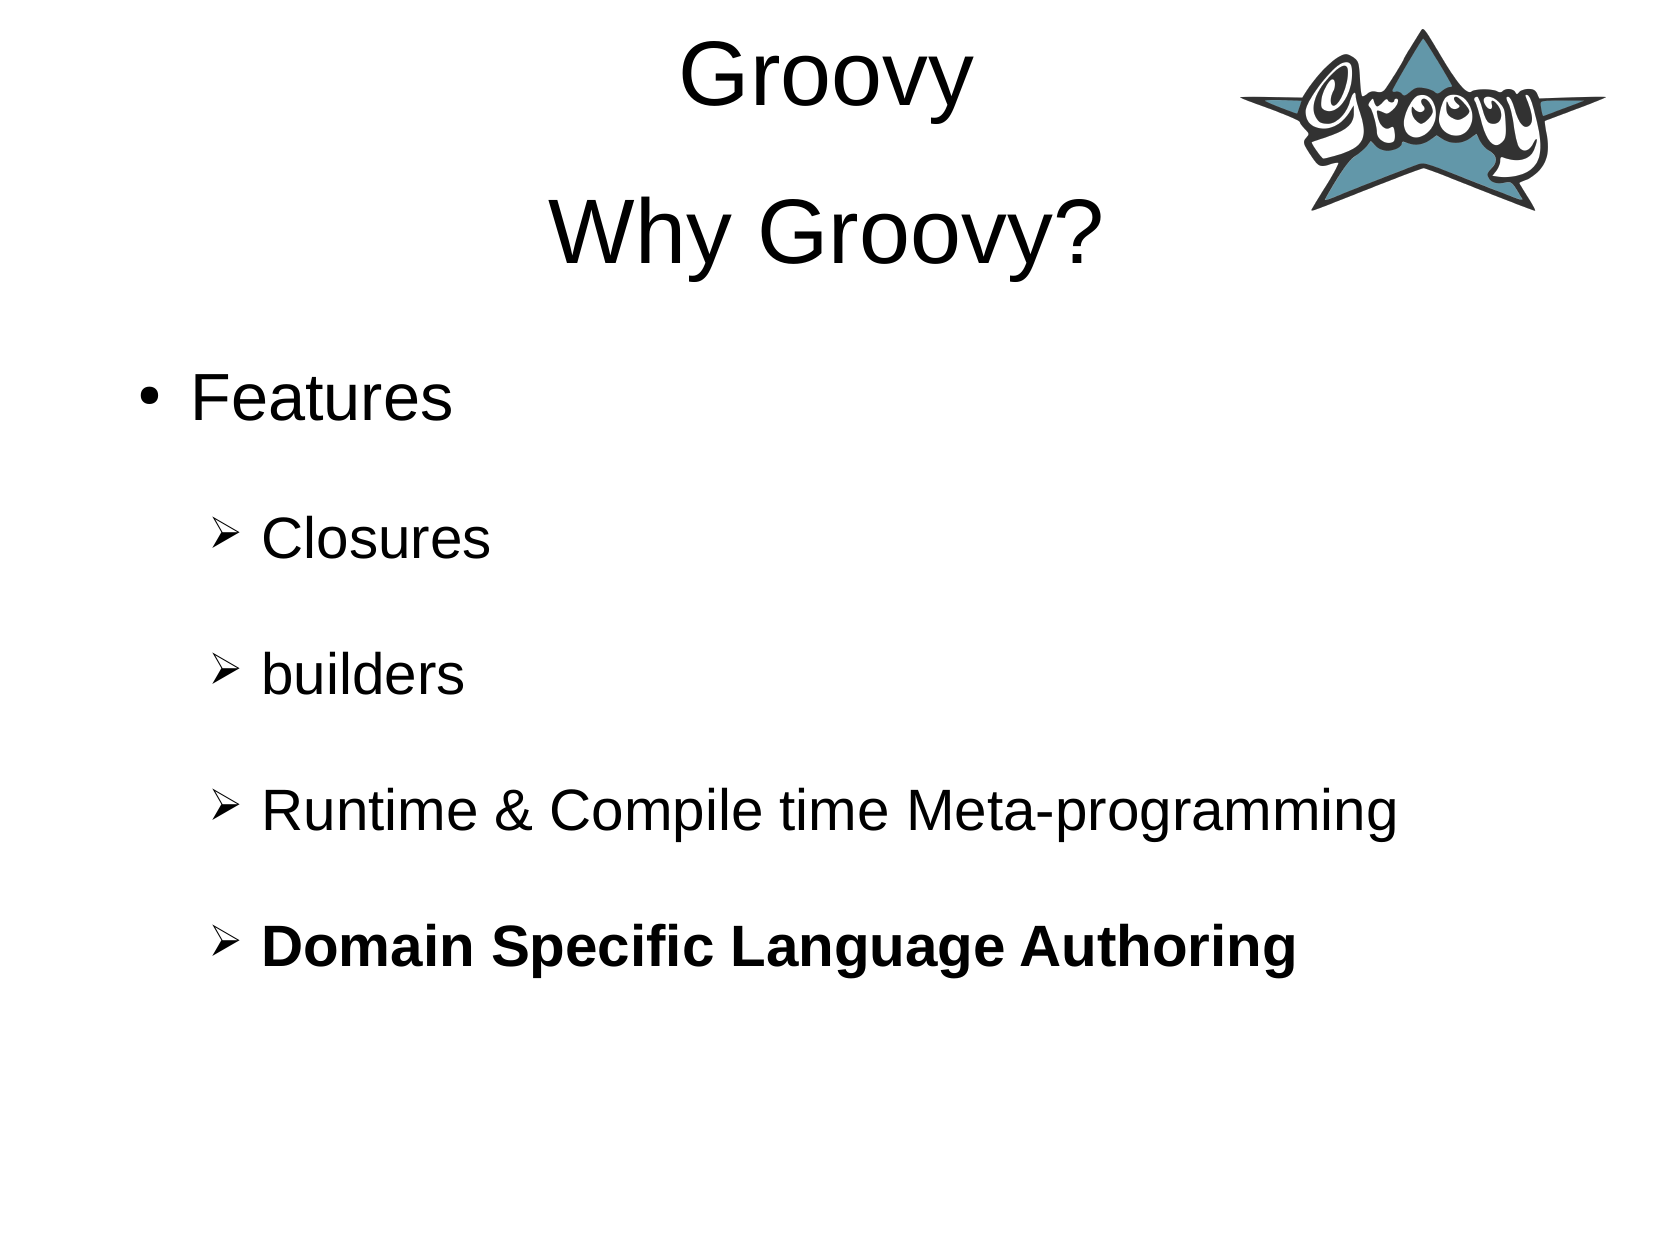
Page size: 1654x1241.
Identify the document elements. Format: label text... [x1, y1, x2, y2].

picture [1240, 29, 1606, 211]
list Features Closures builders Runtime & Compile time Meta-programming Domain Specific Language Authoring [120, 360, 1571, 1036]
title Groovy Why Groovy? [82, 22, 1571, 284]
